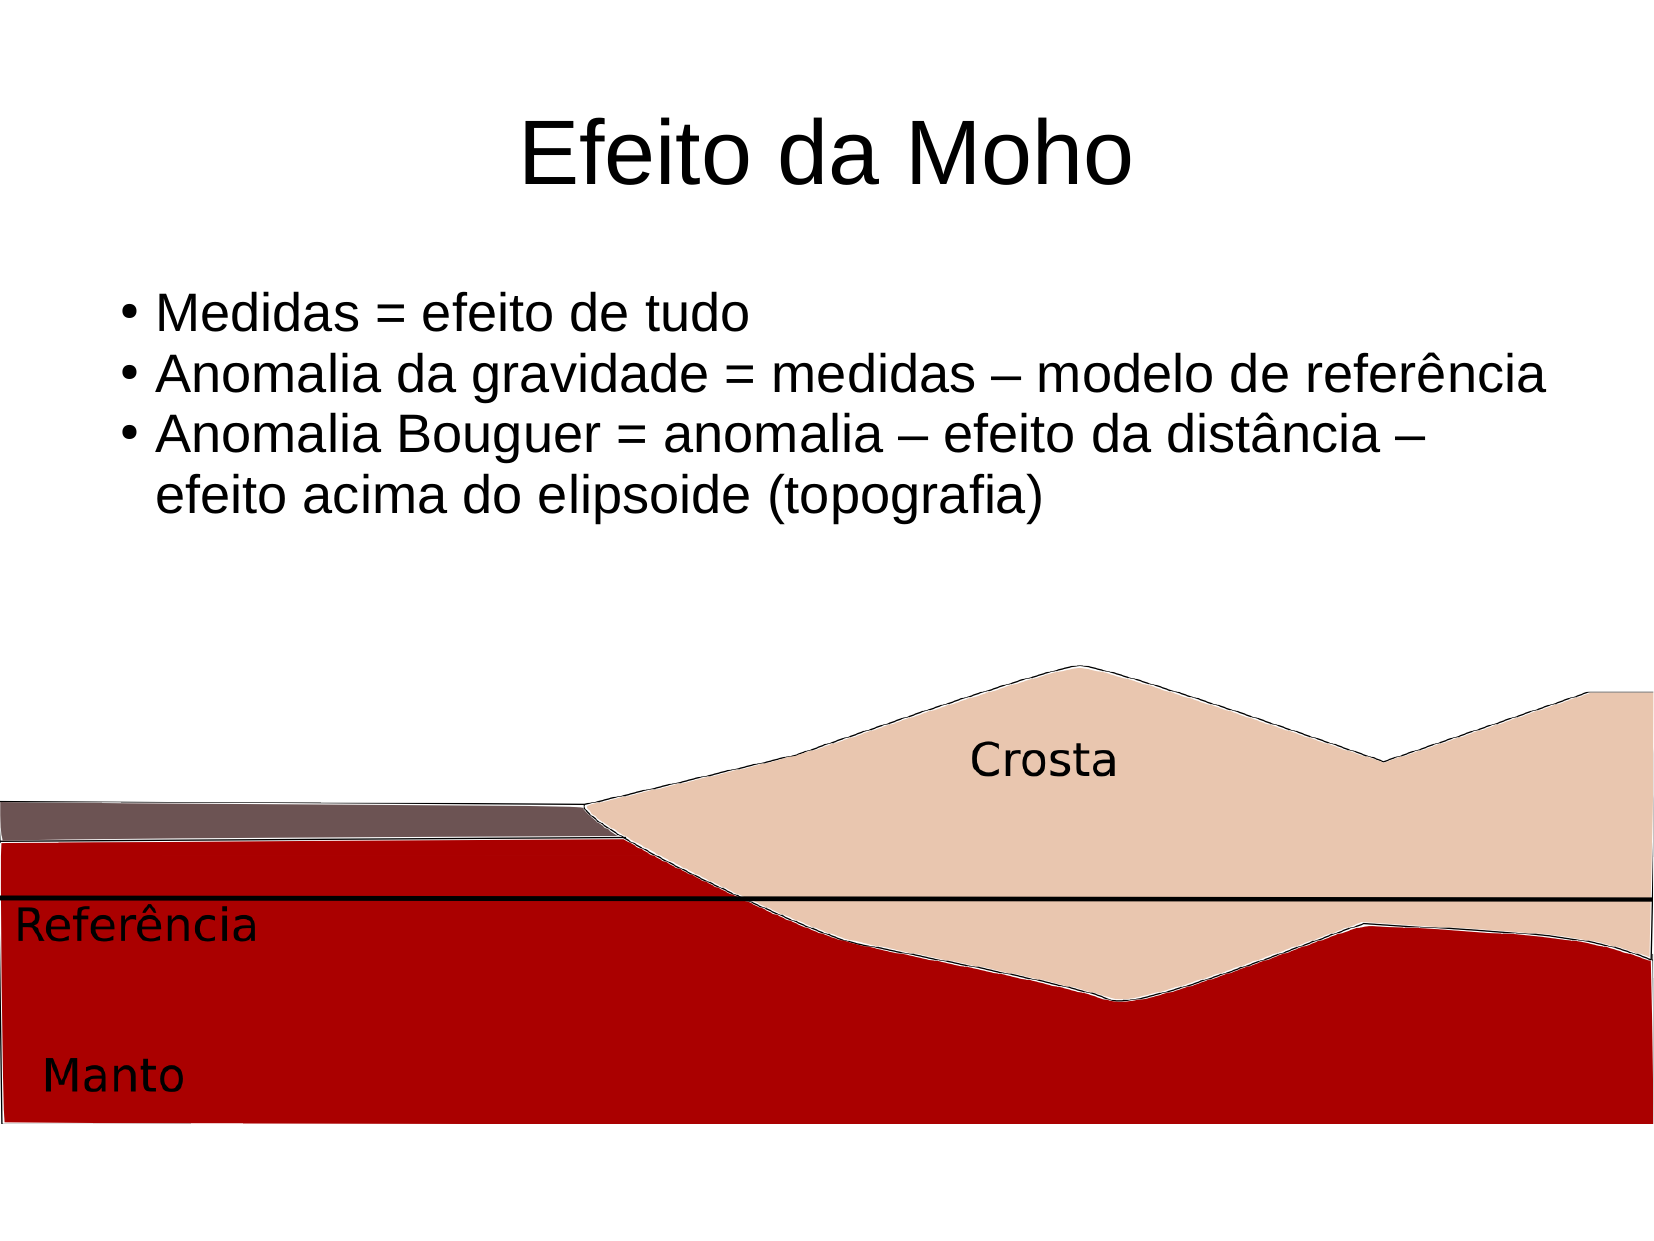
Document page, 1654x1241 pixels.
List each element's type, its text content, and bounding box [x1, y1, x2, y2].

title Efeito da Moho [82, 49, 1571, 257]
picture [0, 652, 1654, 1124]
text_box Medidas = efeito de tudo Anomalia da gravidade = medidas – modelo de referência Anomalia Bouguer = anomalia – efeito da distância – efeito acima do elipsoide (topografia) [105, 275, 1576, 533]
